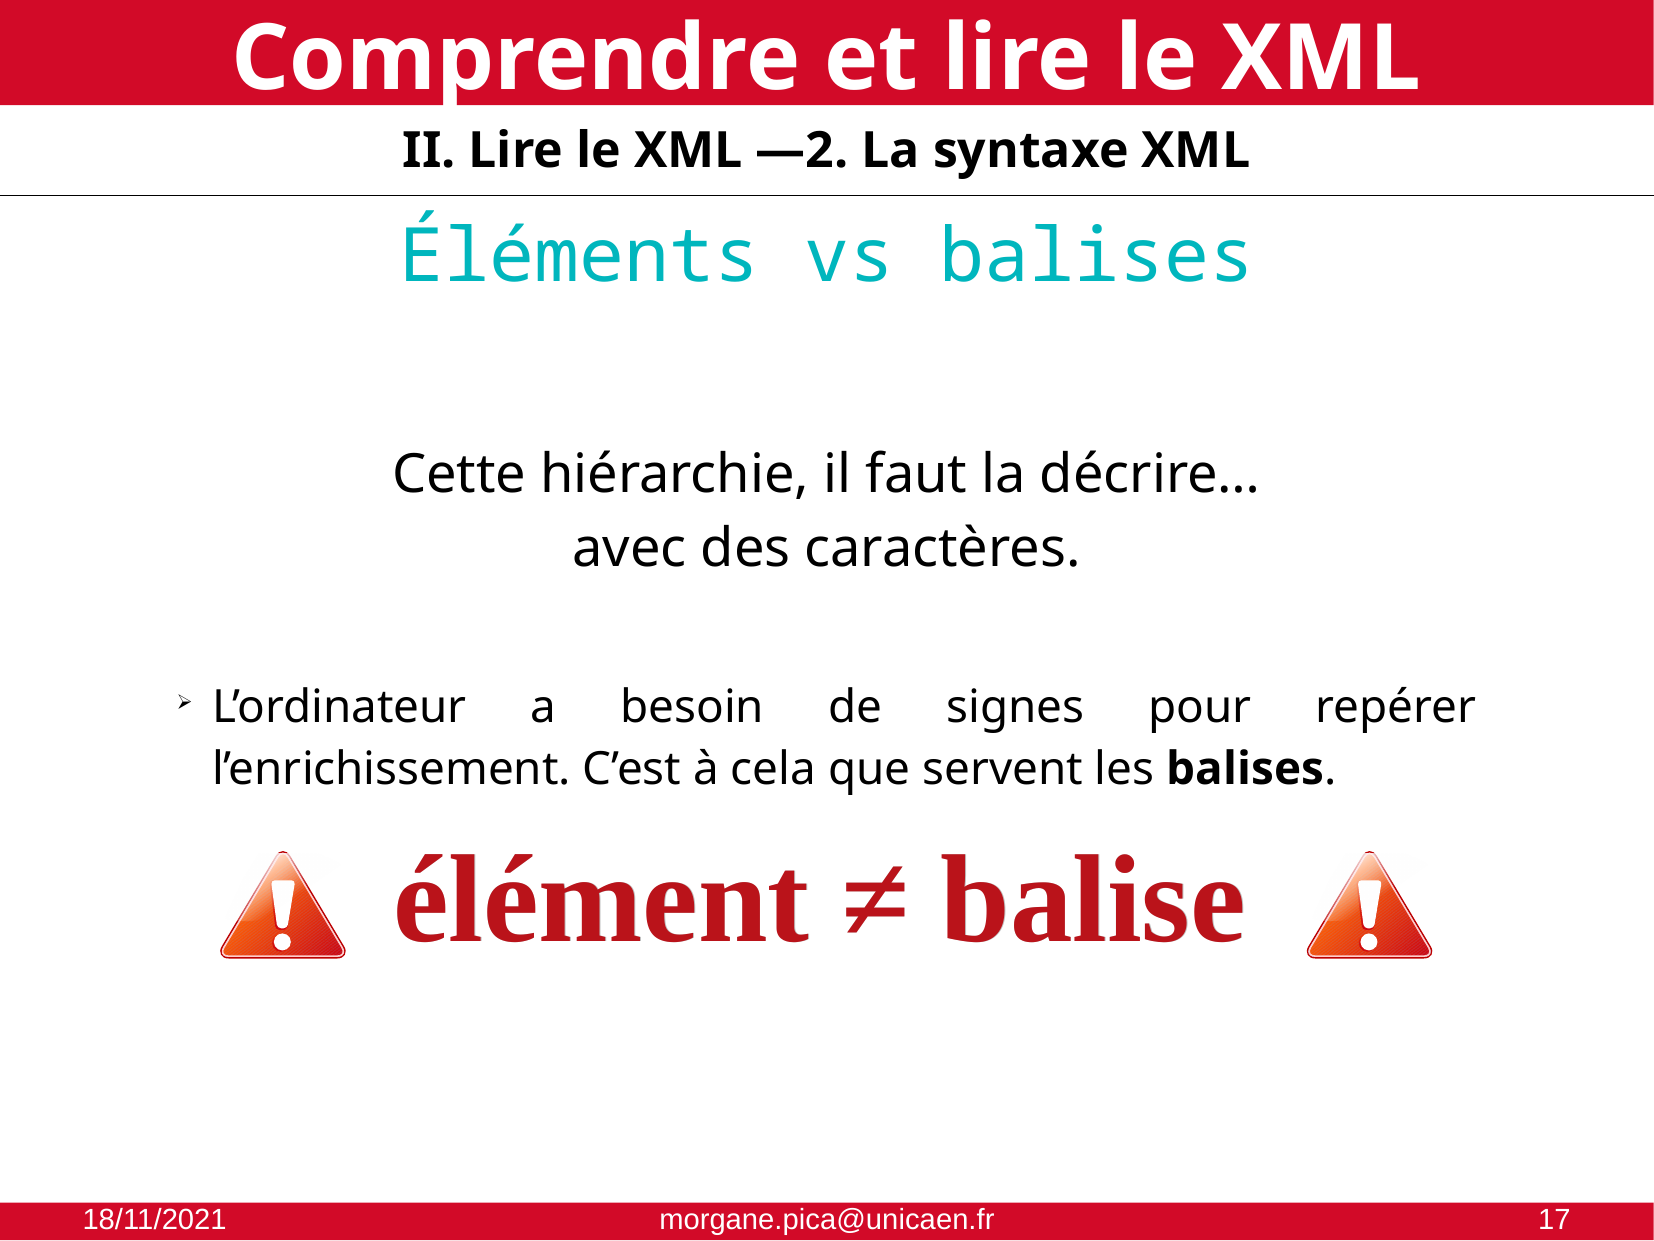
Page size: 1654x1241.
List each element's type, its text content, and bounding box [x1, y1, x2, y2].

text_box Cette hiérarchie, il faut la décrire… avec des caractères. L’ordinateur a besoin de signes pour repérer l’enrichissement. C’est à cela que servent les balises. [161, 427, 1492, 742]
picture [199, 824, 368, 992]
text_box Éléments vs balises [161, 196, 1493, 284]
title Comprendre et lire le XML [0, 0, 1654, 106]
title II. Lire le XML —2. La syntaxe XML [0, 106, 1654, 191]
text_box élément ≠ balise [378, 822, 1294, 986]
picture [1286, 824, 1454, 992]
